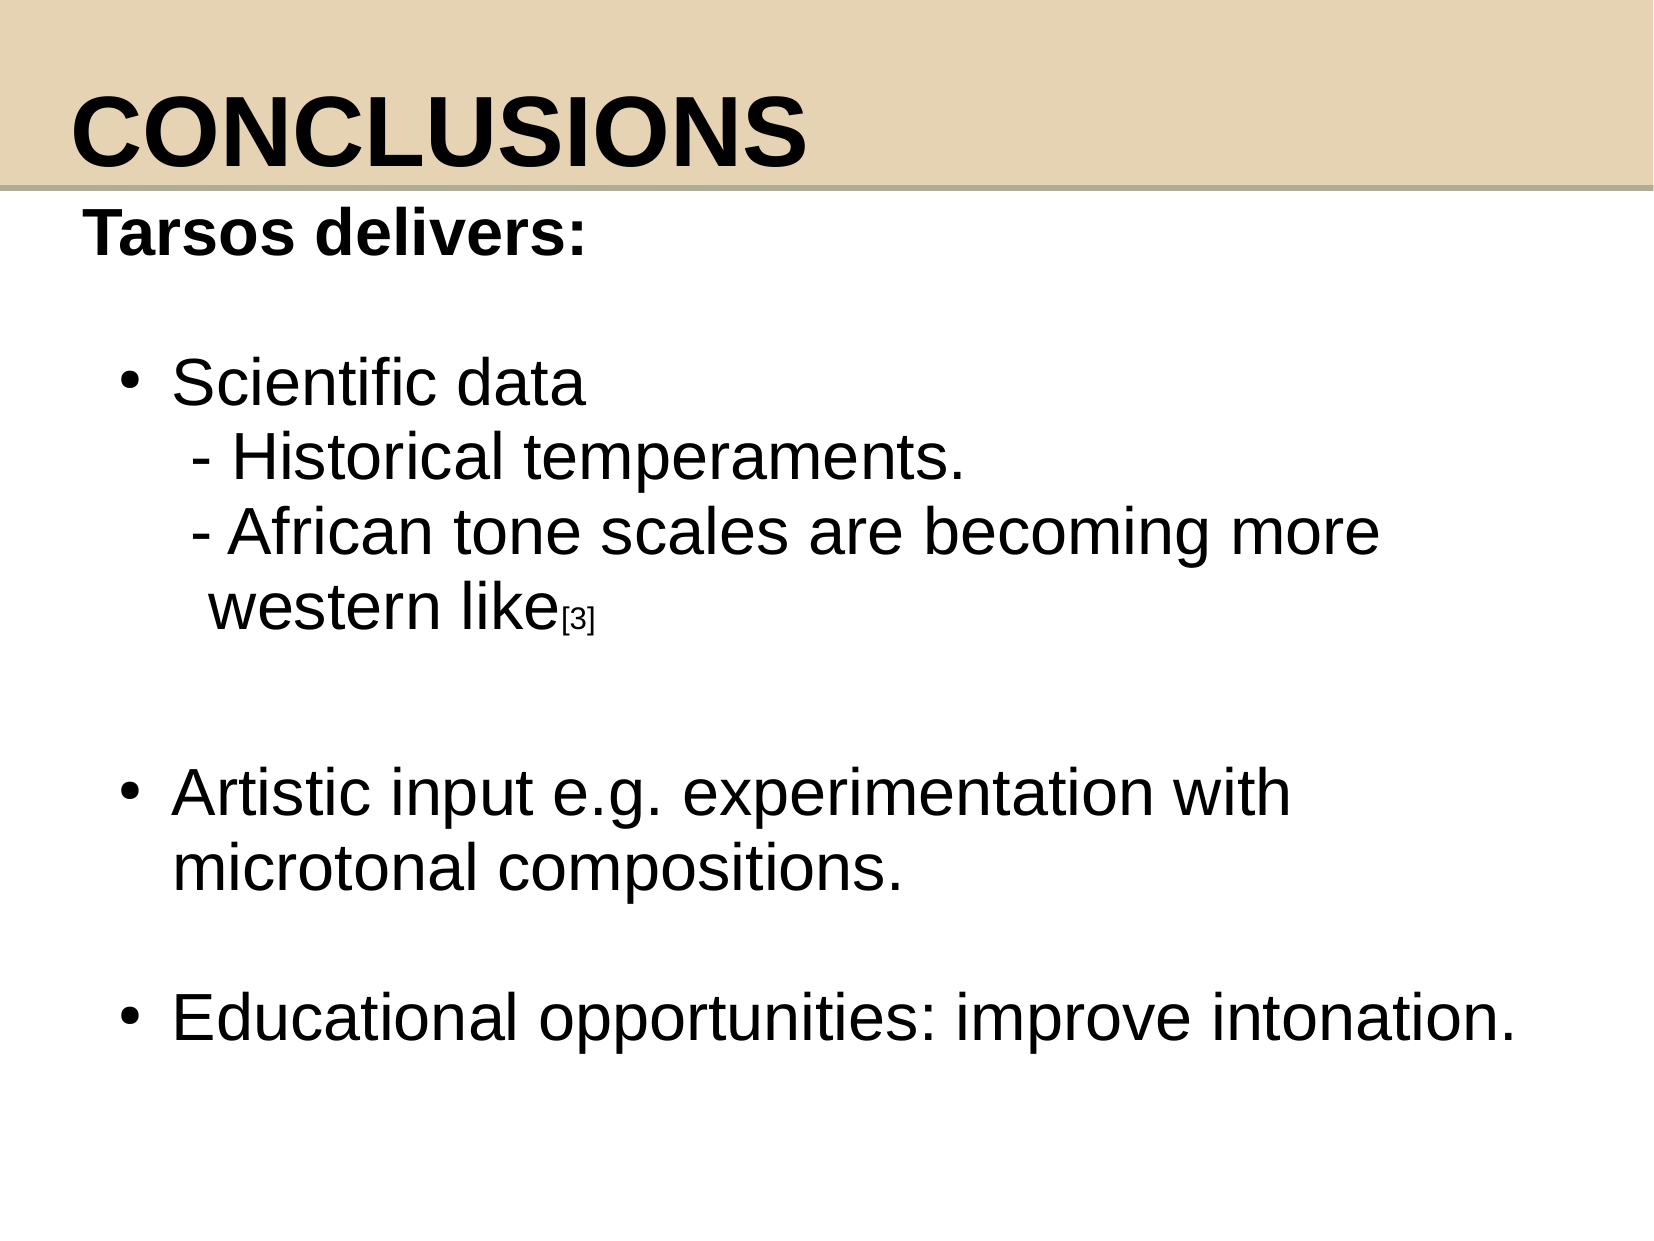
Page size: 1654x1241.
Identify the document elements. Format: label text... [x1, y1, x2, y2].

subtitle Tarsos delivers: Scientific data - Historical temperaments. - African tone scales are becoming more western like[3] Artistic input e.g. experimentation with microtonal compositions. Educational opportunities: improve intonation. [82, 250, 1571, 1149]
title CONCLUSIONS [0, 0, 1654, 188]
